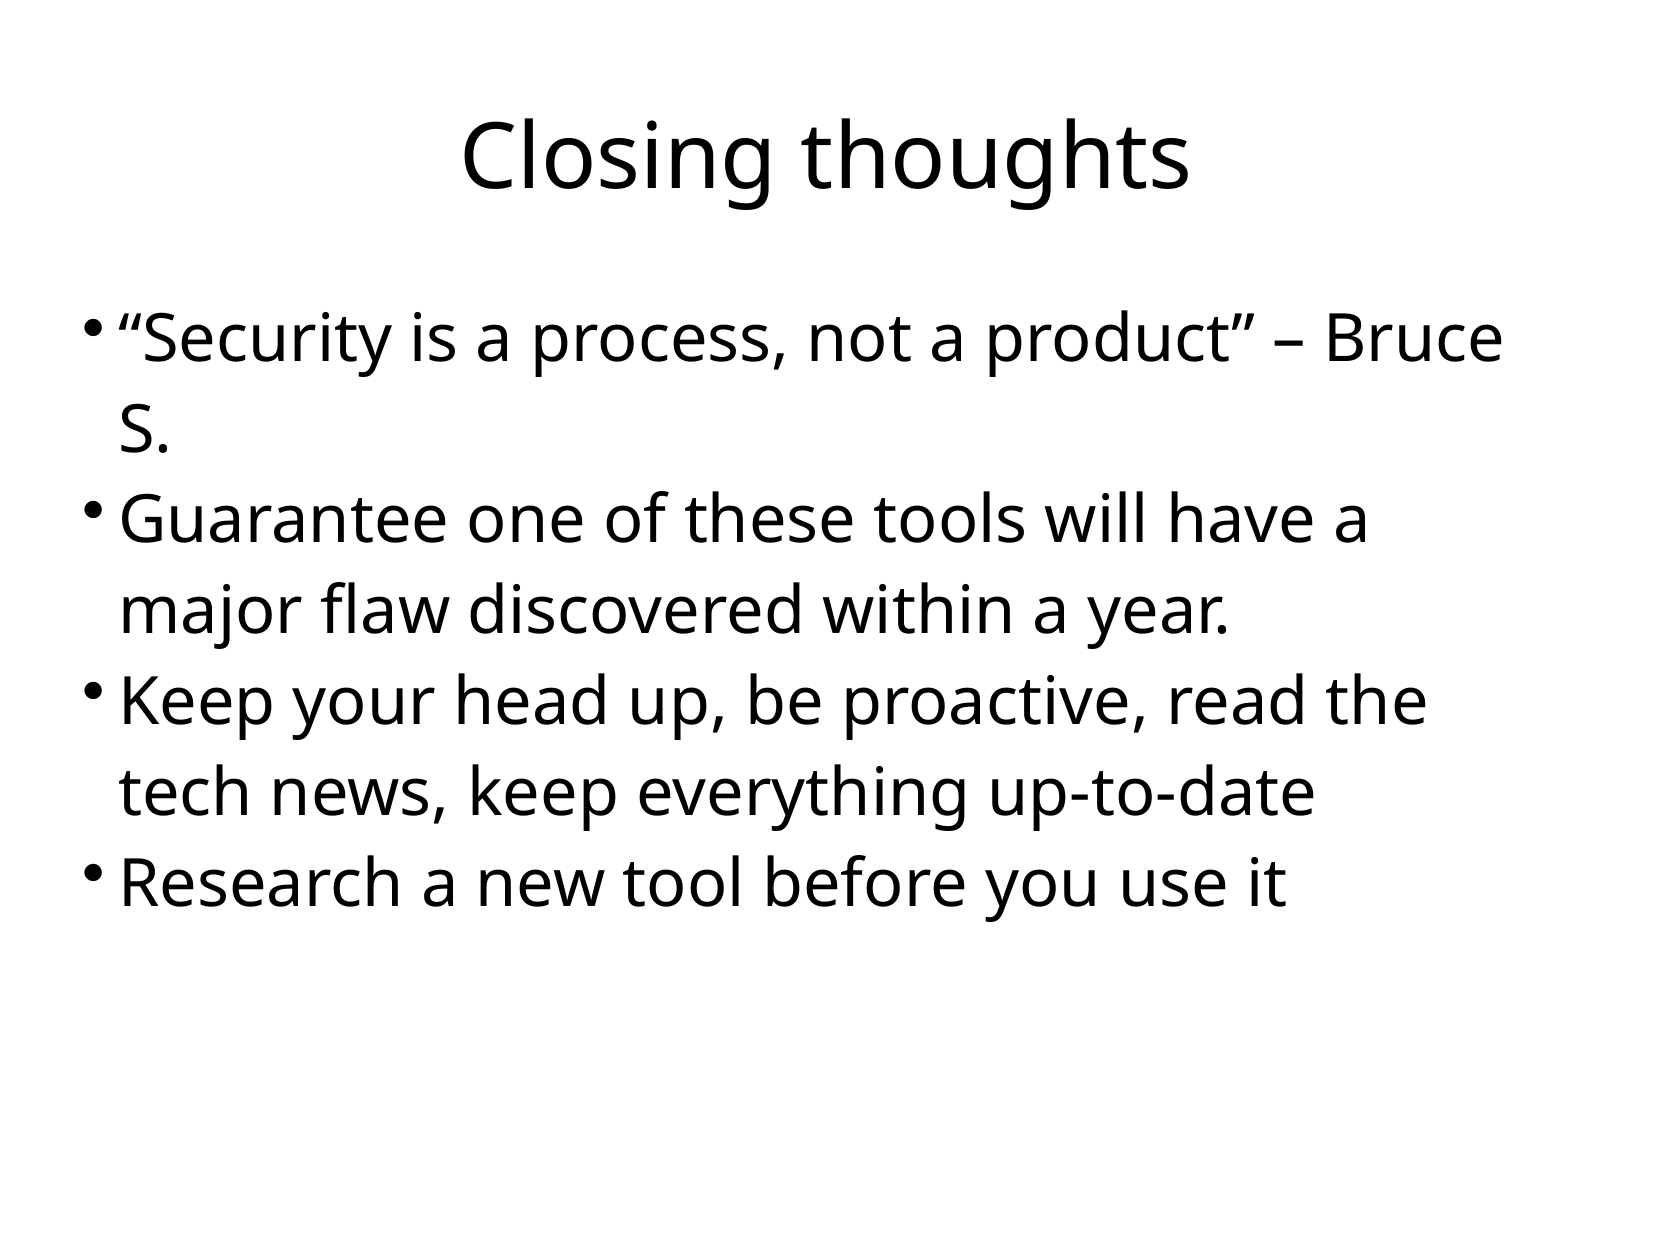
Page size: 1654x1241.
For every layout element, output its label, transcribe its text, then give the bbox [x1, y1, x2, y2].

title Closing thoughts [82, 49, 1571, 257]
subtitle “Security is a process, not a product” – Bruce S. Guarantee one of these tools will have a major flaw discovered within a year. Keep your head up, be proactive, read the tech news, keep everything up-to-date Research a new tool before you use it [82, 290, 1571, 1010]
